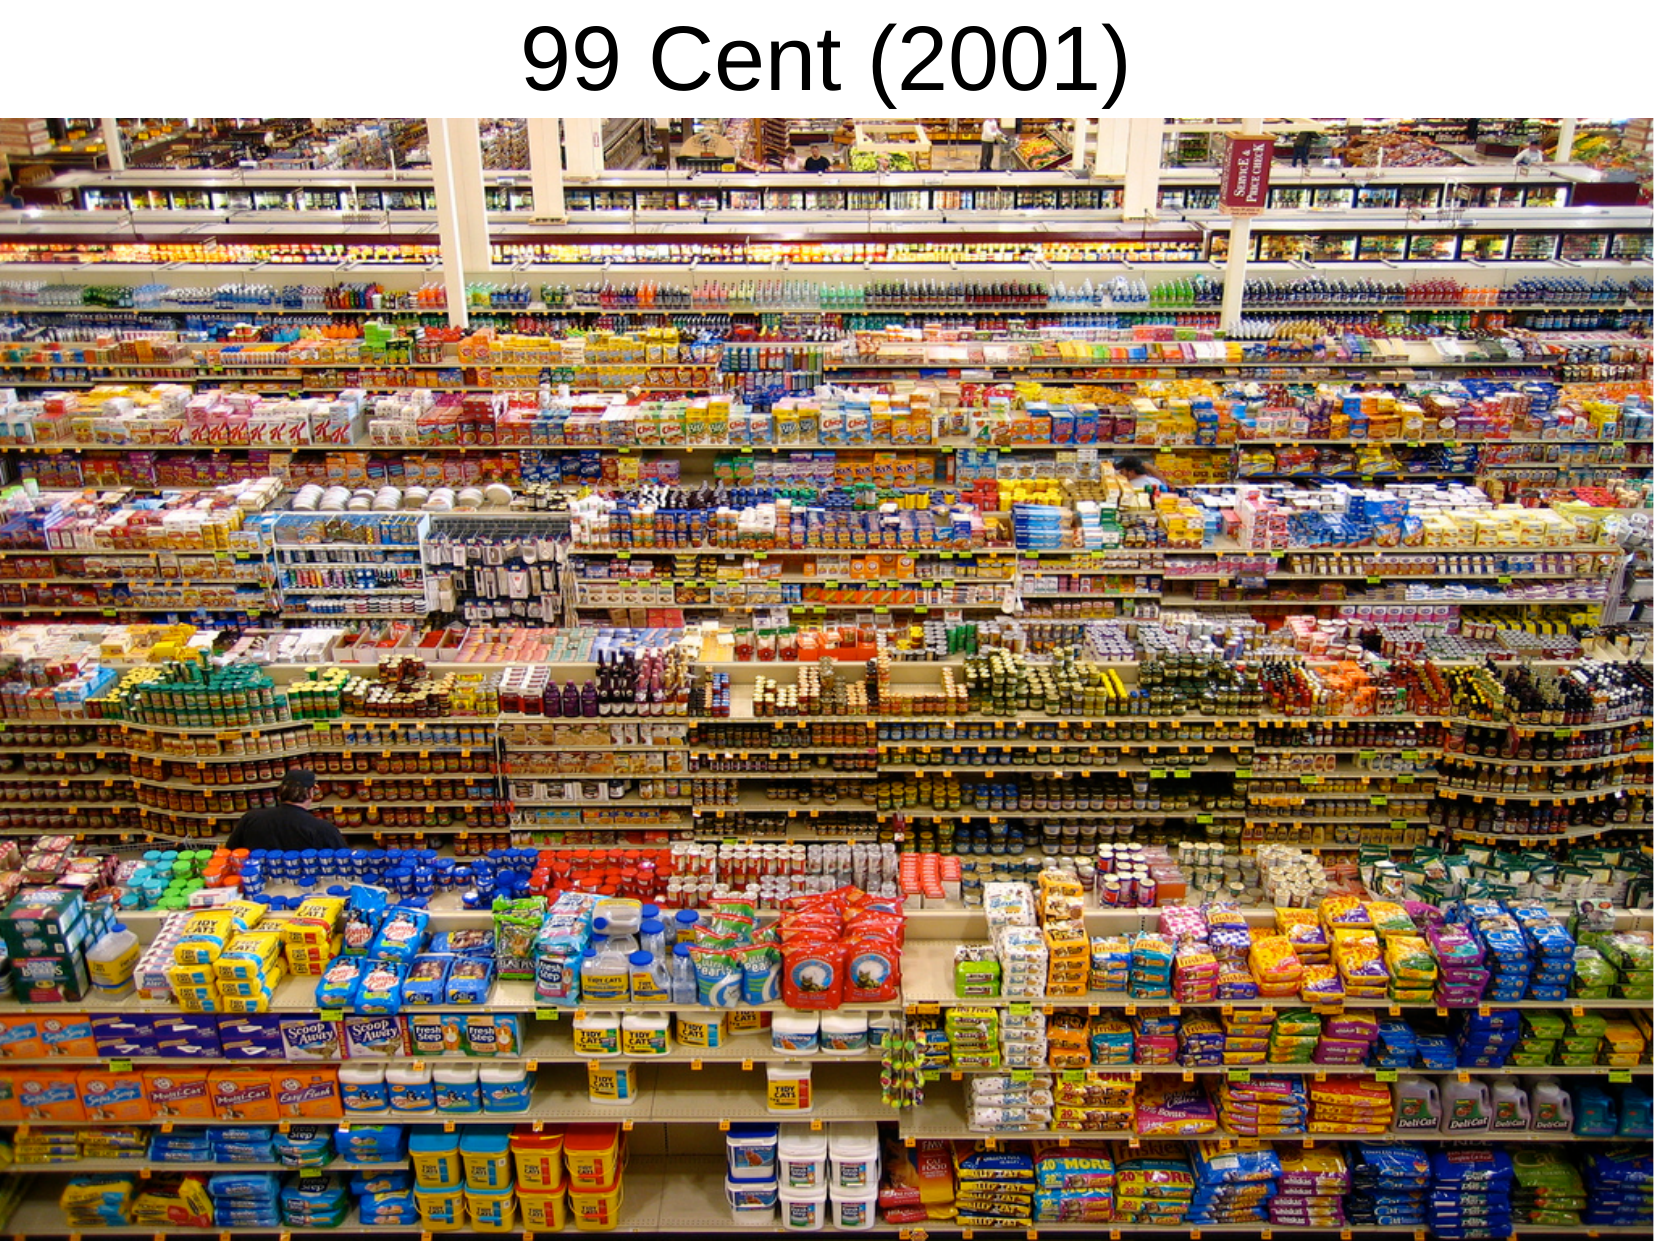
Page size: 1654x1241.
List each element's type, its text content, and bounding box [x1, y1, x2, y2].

picture [0, 119, 1654, 1241]
title 99 Cent (2001) [0, 0, 1654, 119]
